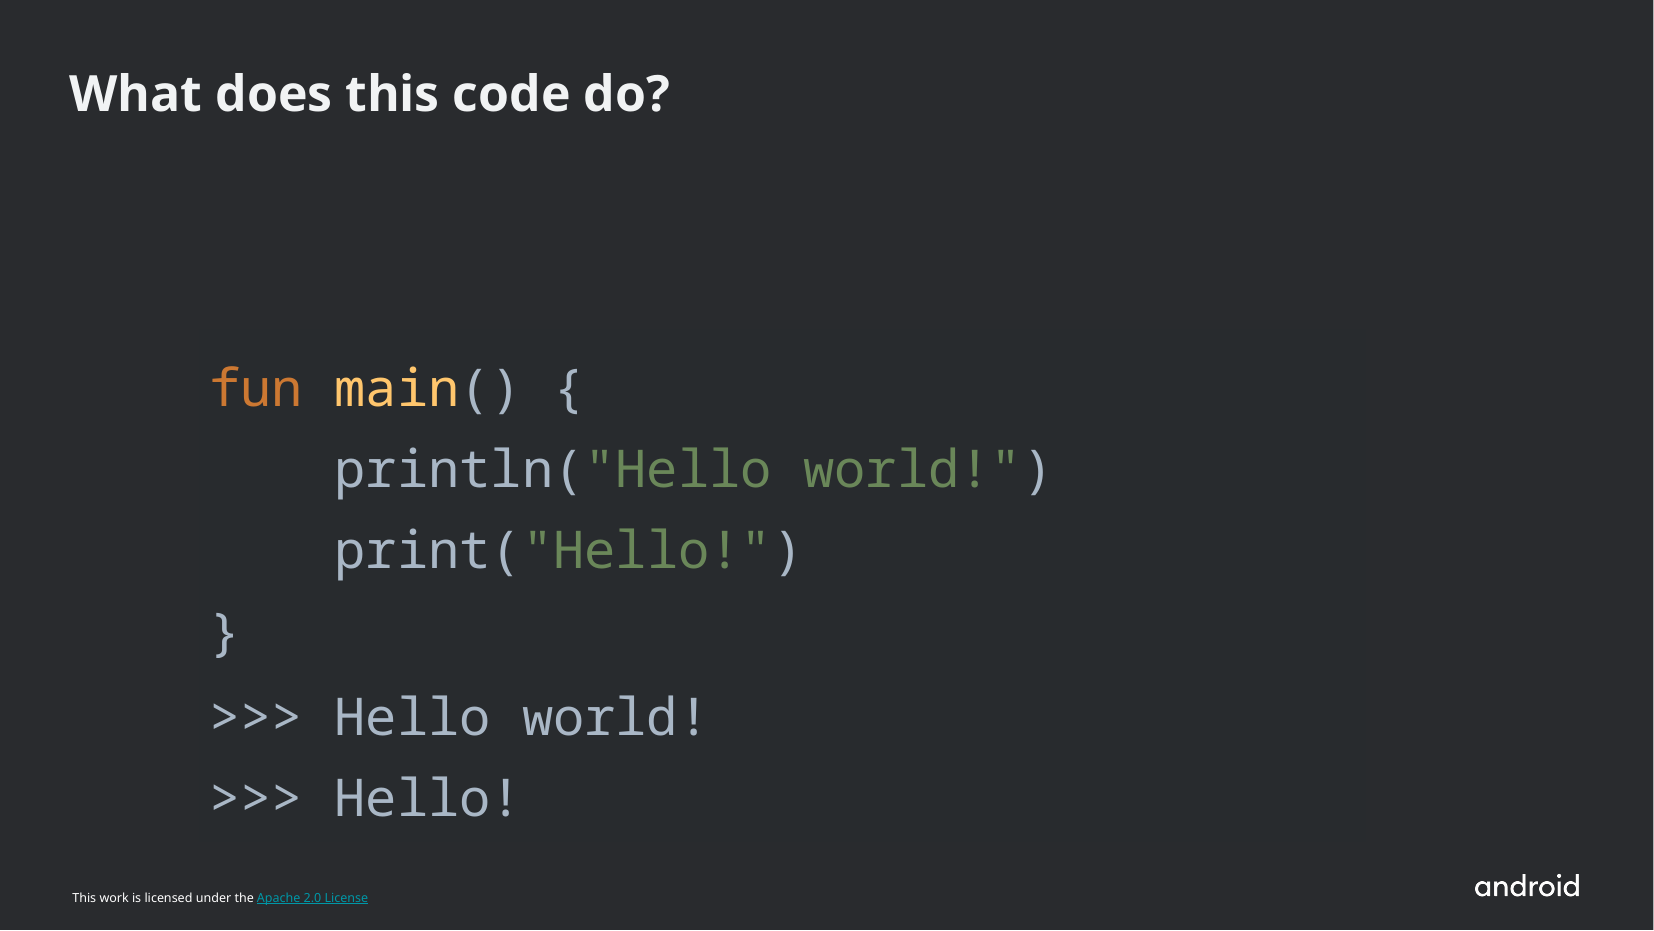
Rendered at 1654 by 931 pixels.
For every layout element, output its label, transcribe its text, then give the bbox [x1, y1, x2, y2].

table_header >>> Hello world! >>> Hello! [199, 658, 1366, 842]
table_header fun main() { println("Hello world!") print("Hello!") } [199, 329, 1366, 658]
title What does this code do? [54, 46, 828, 179]
picture [1485, 870, 1537, 899]
